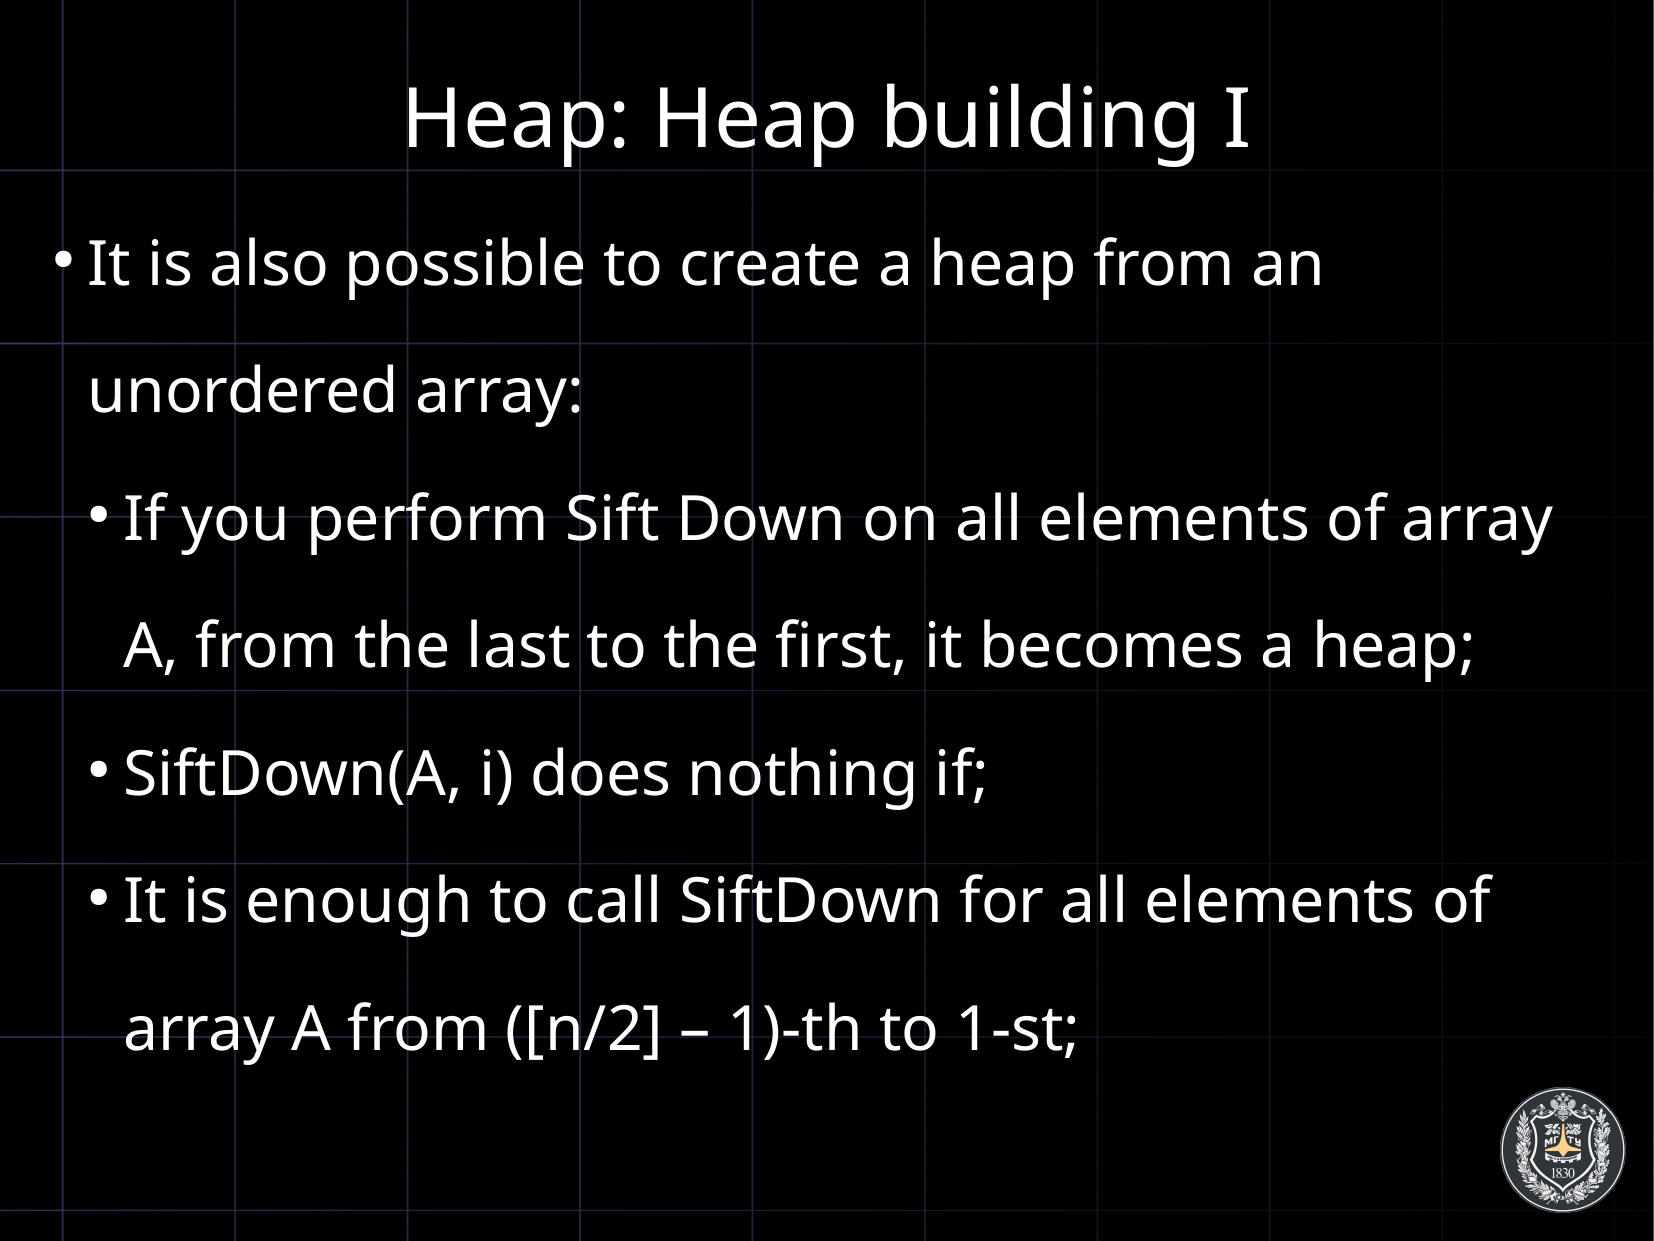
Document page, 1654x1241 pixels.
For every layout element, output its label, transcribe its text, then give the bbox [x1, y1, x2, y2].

text_box It is also possible to create a heap from an unordered array: If you perform Sift Down on all elements of array A, from the last to the first, it becomes a heap; SiftDown(A, i) does nothing if; It is enough to call SiftDown for all elements of array A from ([n/2] – 1)-th to 1-st; [37, 168, 1576, 1162]
picture [0, 0, 1654, 1241]
title Heap: Heap building I [82, 37, 1571, 168]
